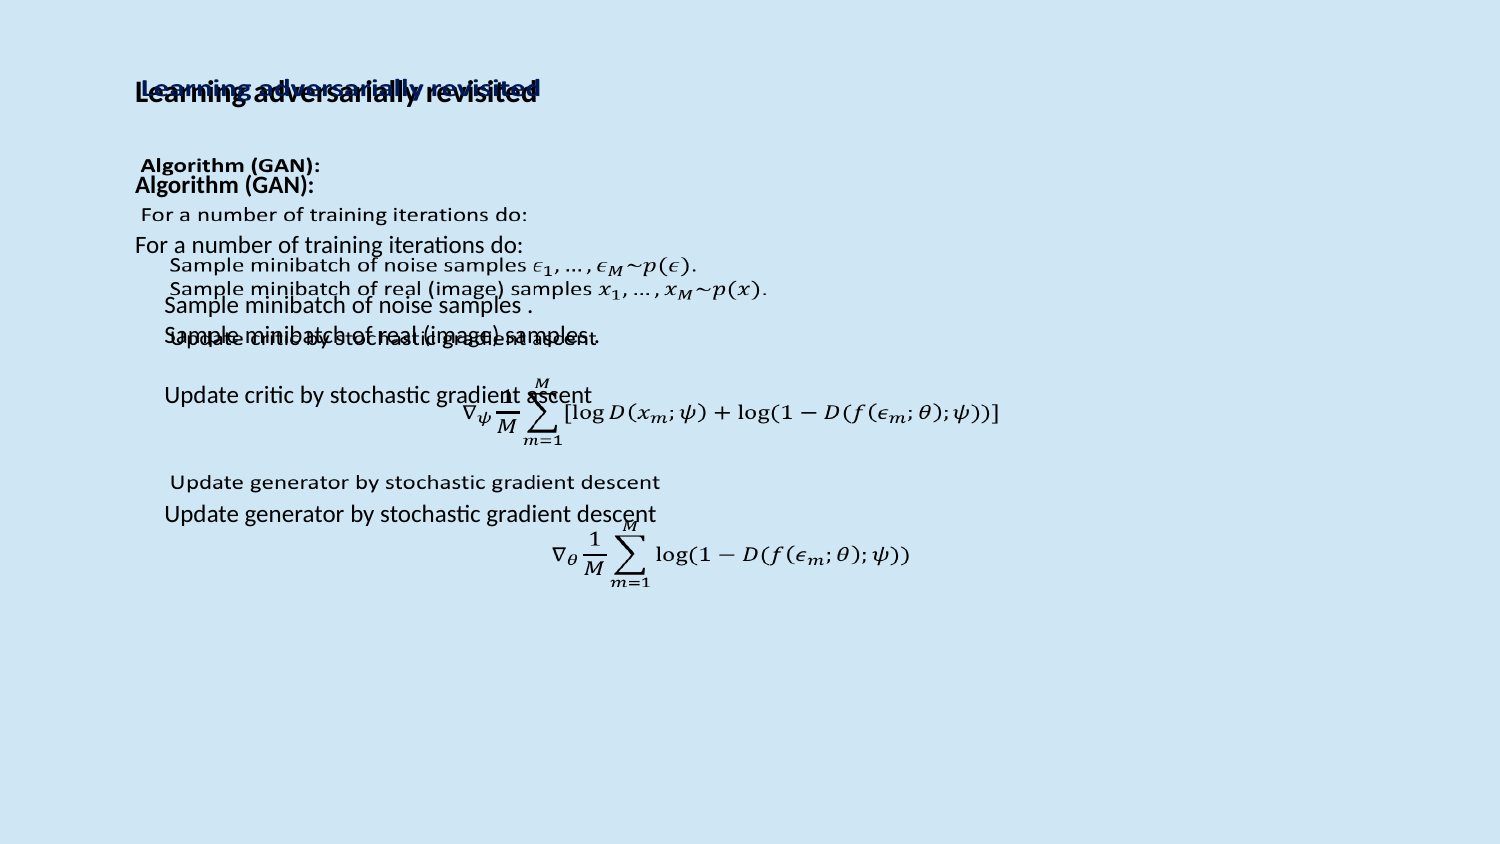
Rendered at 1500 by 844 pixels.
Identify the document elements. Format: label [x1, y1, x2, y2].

text_box [120, 64, 1364, 712]
